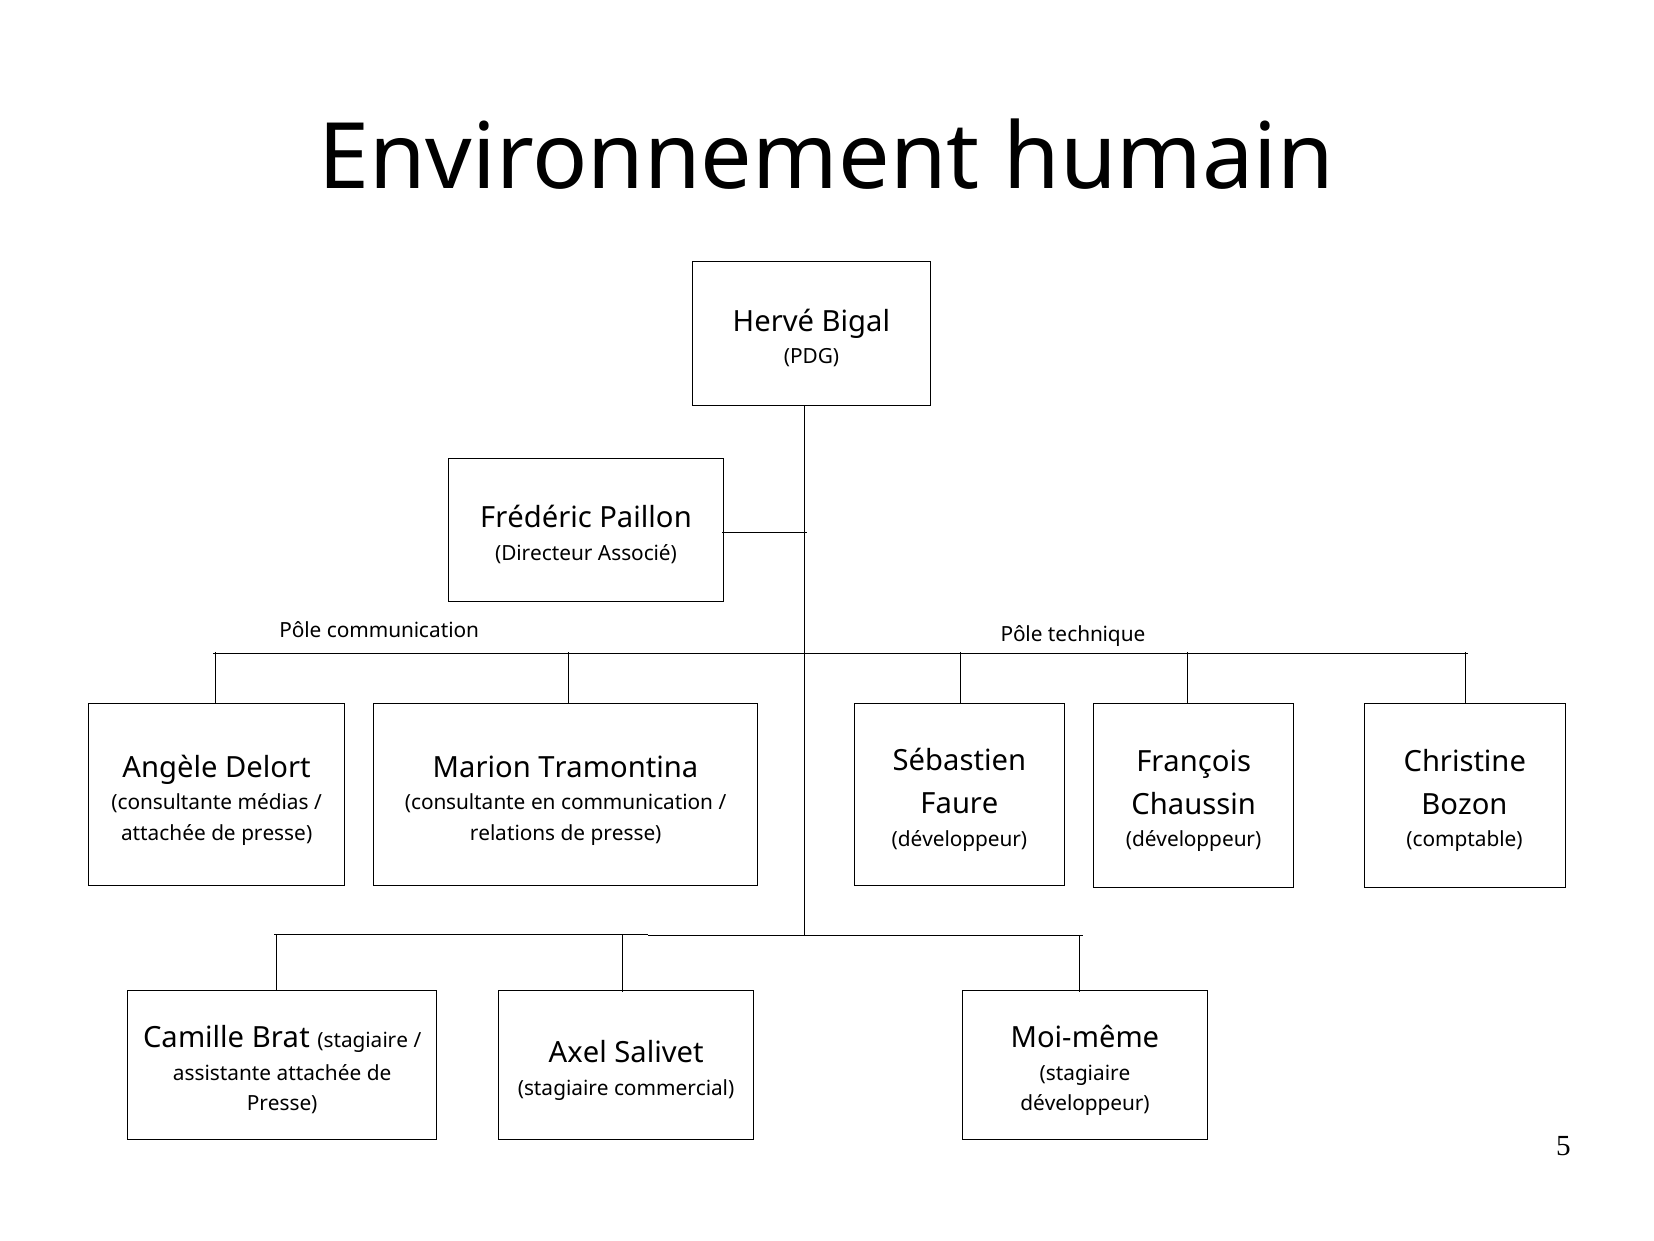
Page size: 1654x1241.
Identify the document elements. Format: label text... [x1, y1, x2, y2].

text_box Pôle communication [230, 588, 529, 672]
text_box François Chaussin (développeur) [1093, 703, 1294, 888]
text_box Angèle Delort (consultante médias / attachée de presse) [88, 703, 345, 886]
text_box Hervé Bigal (PDG) [692, 261, 931, 406]
text_box Camille Brat (stagiaire / assistante attachée de Presse) [127, 990, 437, 1140]
text_box Frédéric Paillon (Directeur Associé) [448, 458, 724, 602]
text_box Axel Salivet (stagiaire commercial) [498, 990, 754, 1140]
text_box Sébastien Faure (développeur) [854, 703, 1065, 886]
text_box Marion Tramontina (consultante en communication / relations de presse) [373, 703, 758, 886]
text_box Christine Bozon (comptable) [1364, 703, 1566, 888]
text_box Pôle technique [924, 577, 1223, 689]
text_box Moi-même (stagiaire développeur) [962, 990, 1208, 1140]
title Environnement humain [82, 49, 1571, 257]
